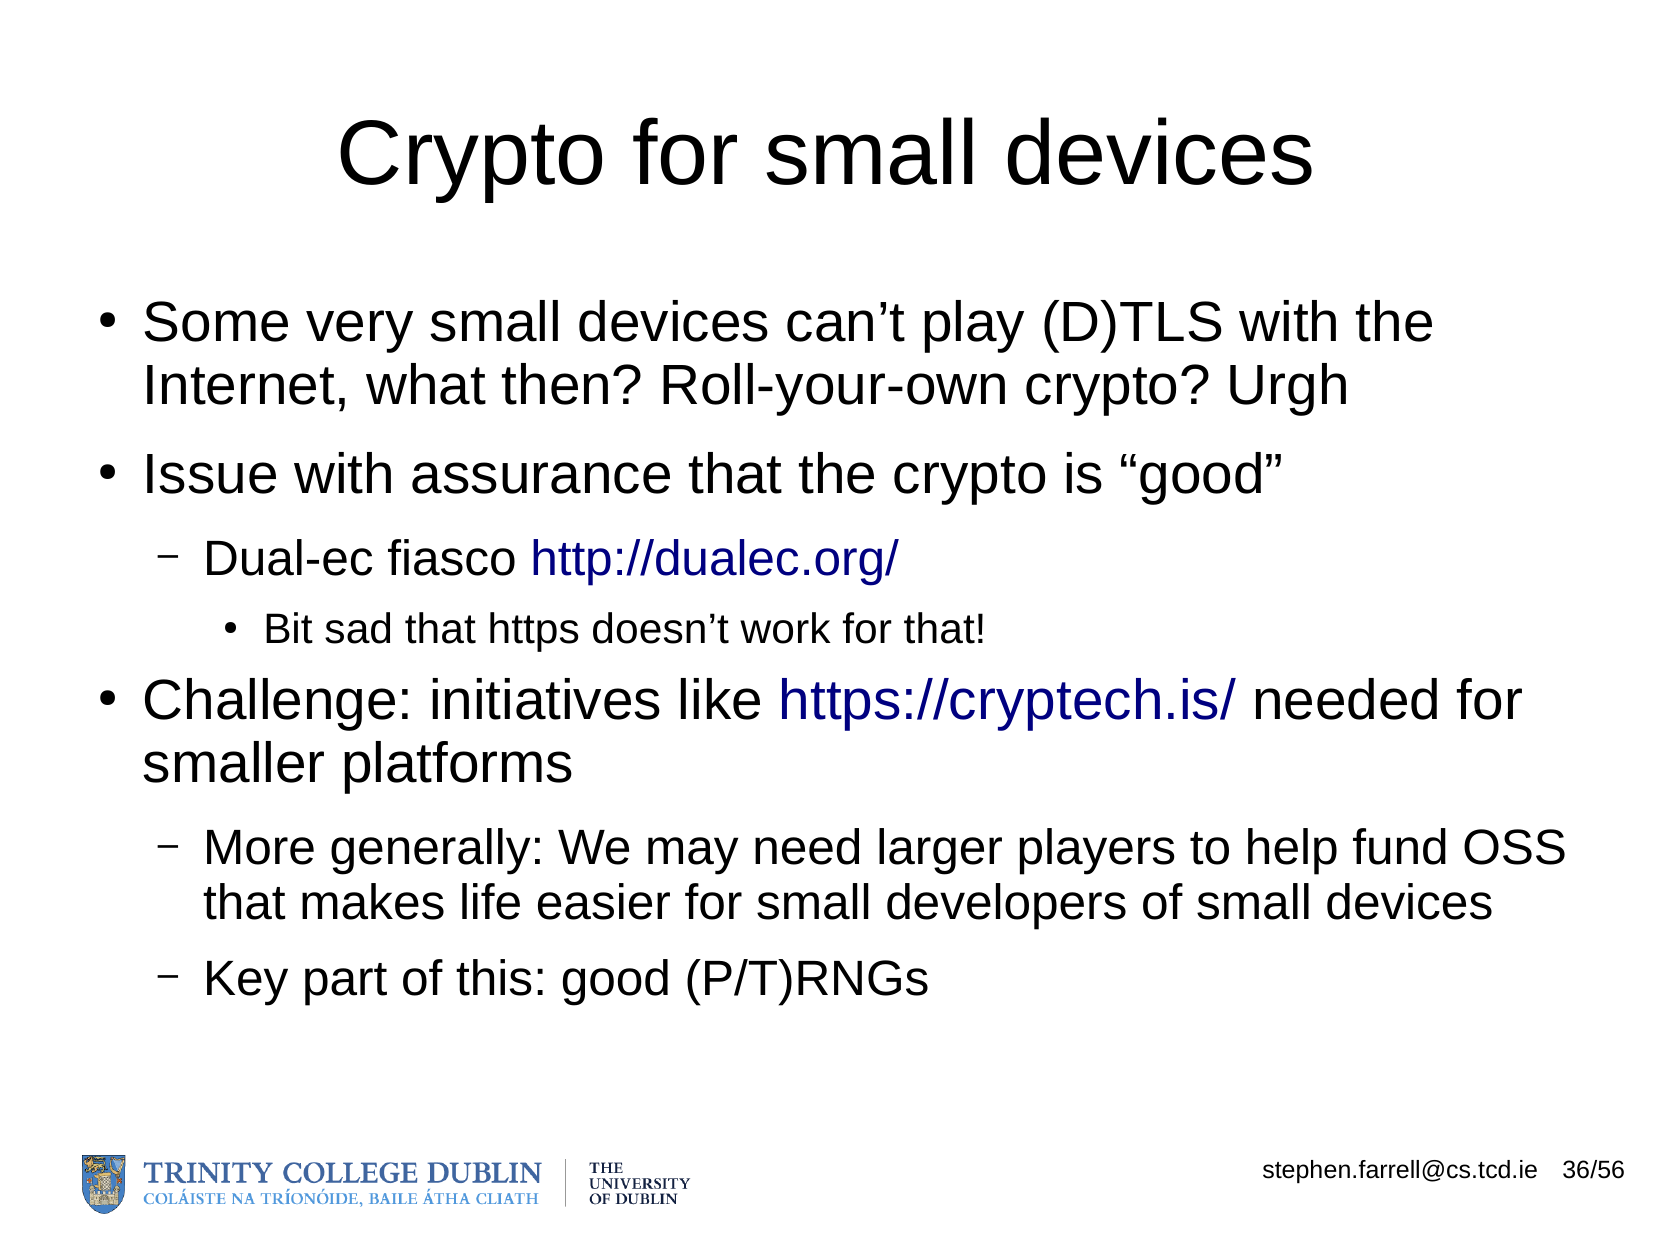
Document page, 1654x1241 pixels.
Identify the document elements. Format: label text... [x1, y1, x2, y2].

picture [82, 1155, 694, 1214]
list Some very small devices can’t play (D)TLS with the Internet, what then? Roll-your-own crypto? Urgh Issue with assurance that the crypto is “good” Dual-ec fiasco http://dualec.org/ Bit sad that https doesn’t work for that! Challenge: initiatives like https://cryptech.is/ needed for smaller platforms More generally: We may need larger players to help fund OSS that makes life easier for small developers of small devices Key part of this: good (P/T)RNGs [82, 290, 1571, 1010]
title Crypto for small devices [82, 49, 1571, 257]
